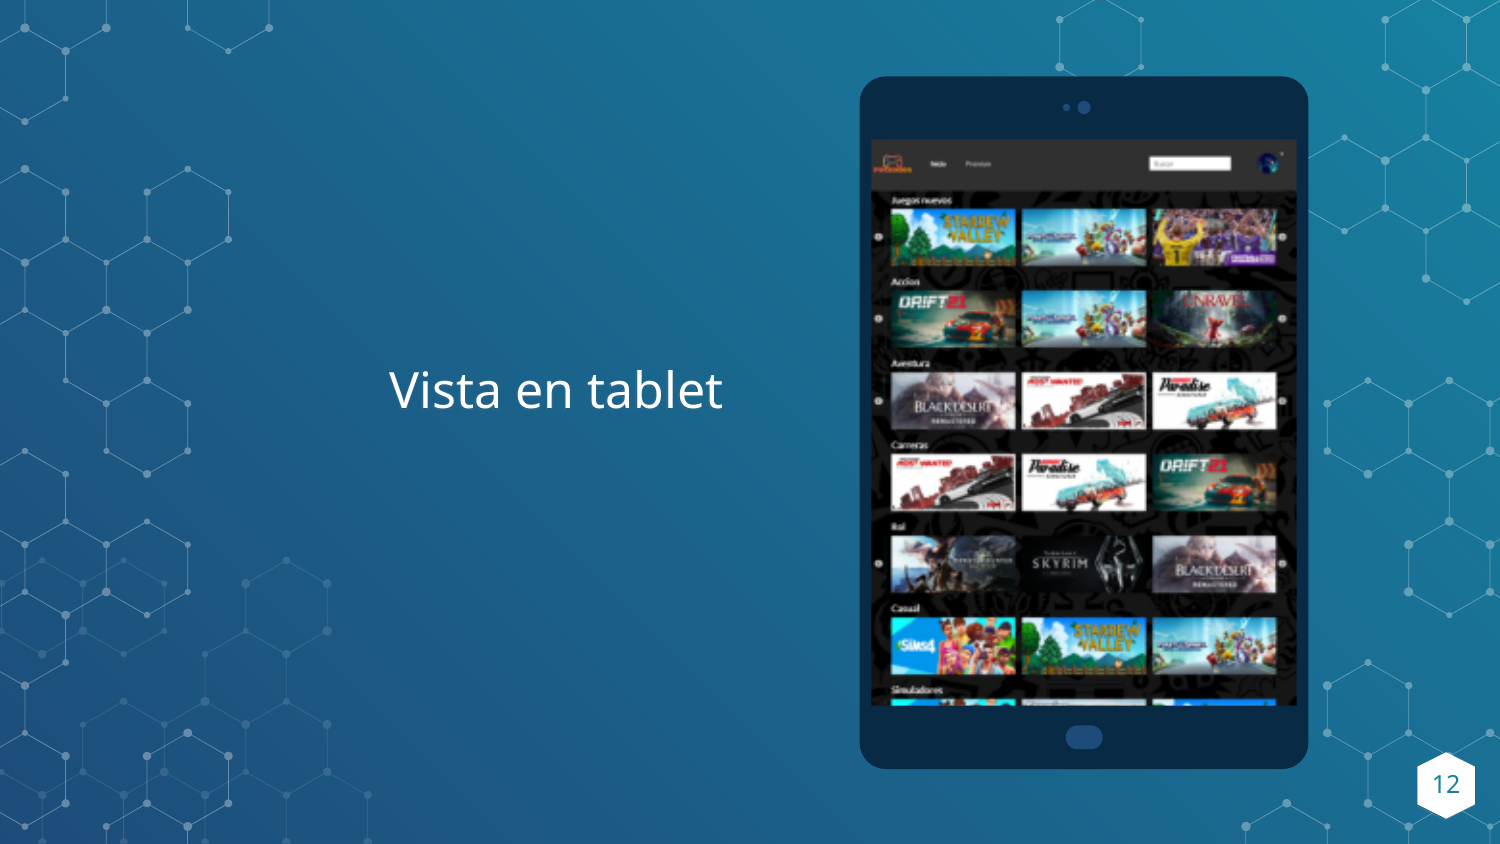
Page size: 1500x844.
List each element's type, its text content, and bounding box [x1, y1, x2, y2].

slide_number <número> [1417, 752, 1475, 819]
picture [966, 139, 1296, 705]
list Vista en tablet [389, 59, 966, 781]
text_box [966, 76, 1309, 770]
